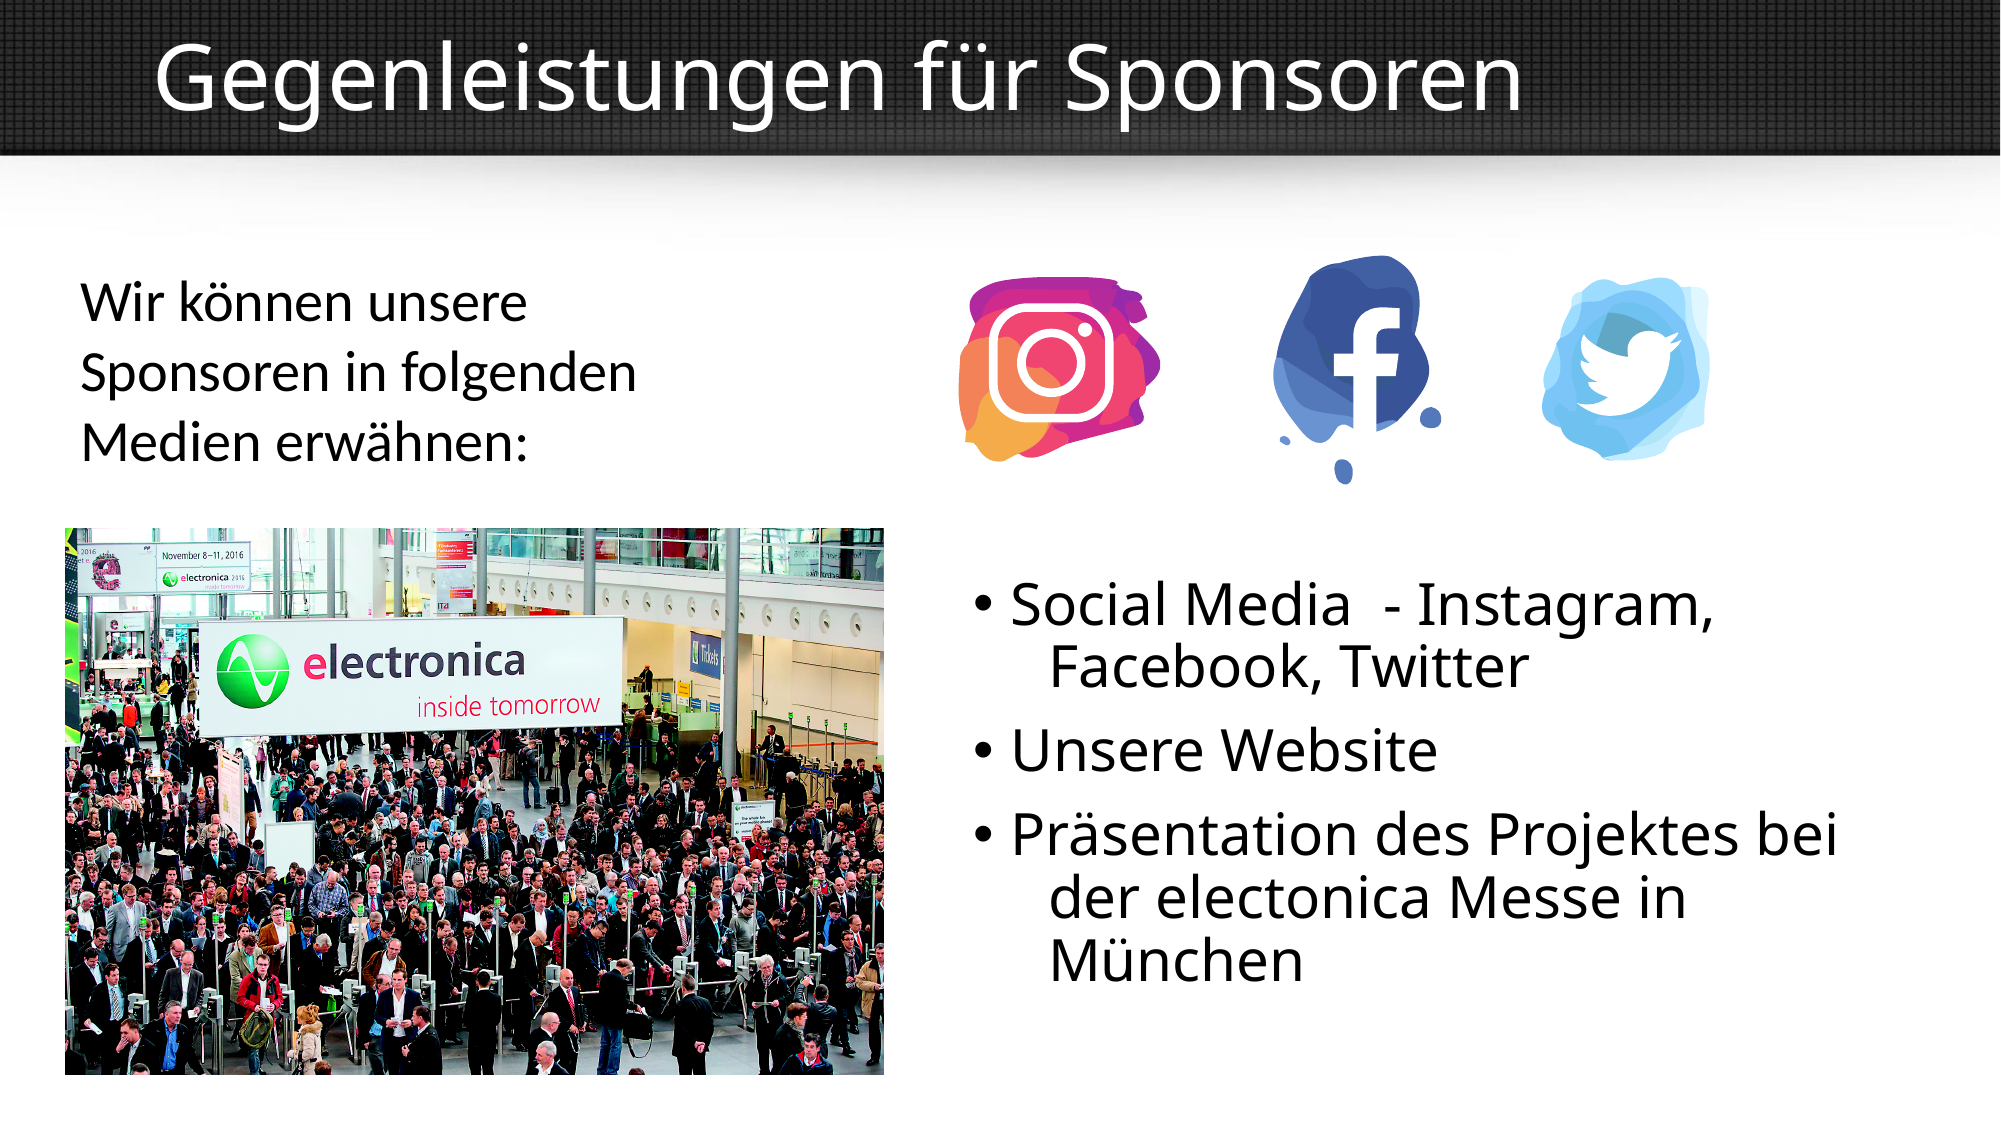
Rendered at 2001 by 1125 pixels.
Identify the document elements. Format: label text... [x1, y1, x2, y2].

picture [1272, 255, 1442, 485]
picture [1542, 277, 1710, 461]
text_box Wir können unsere Sponsoren in folgenden Medien erwähnen: [65, 255, 680, 483]
picture [65, 528, 884, 1075]
list Social Media - Instagram, Facebook, Twitter Unsere Website Präsentation des Projektes bei der electonica Messe in München [958, 567, 1855, 1019]
title Gegenleistungen für Sponsoren [137, 0, 1863, 190]
picture [958, 277, 1161, 462]
